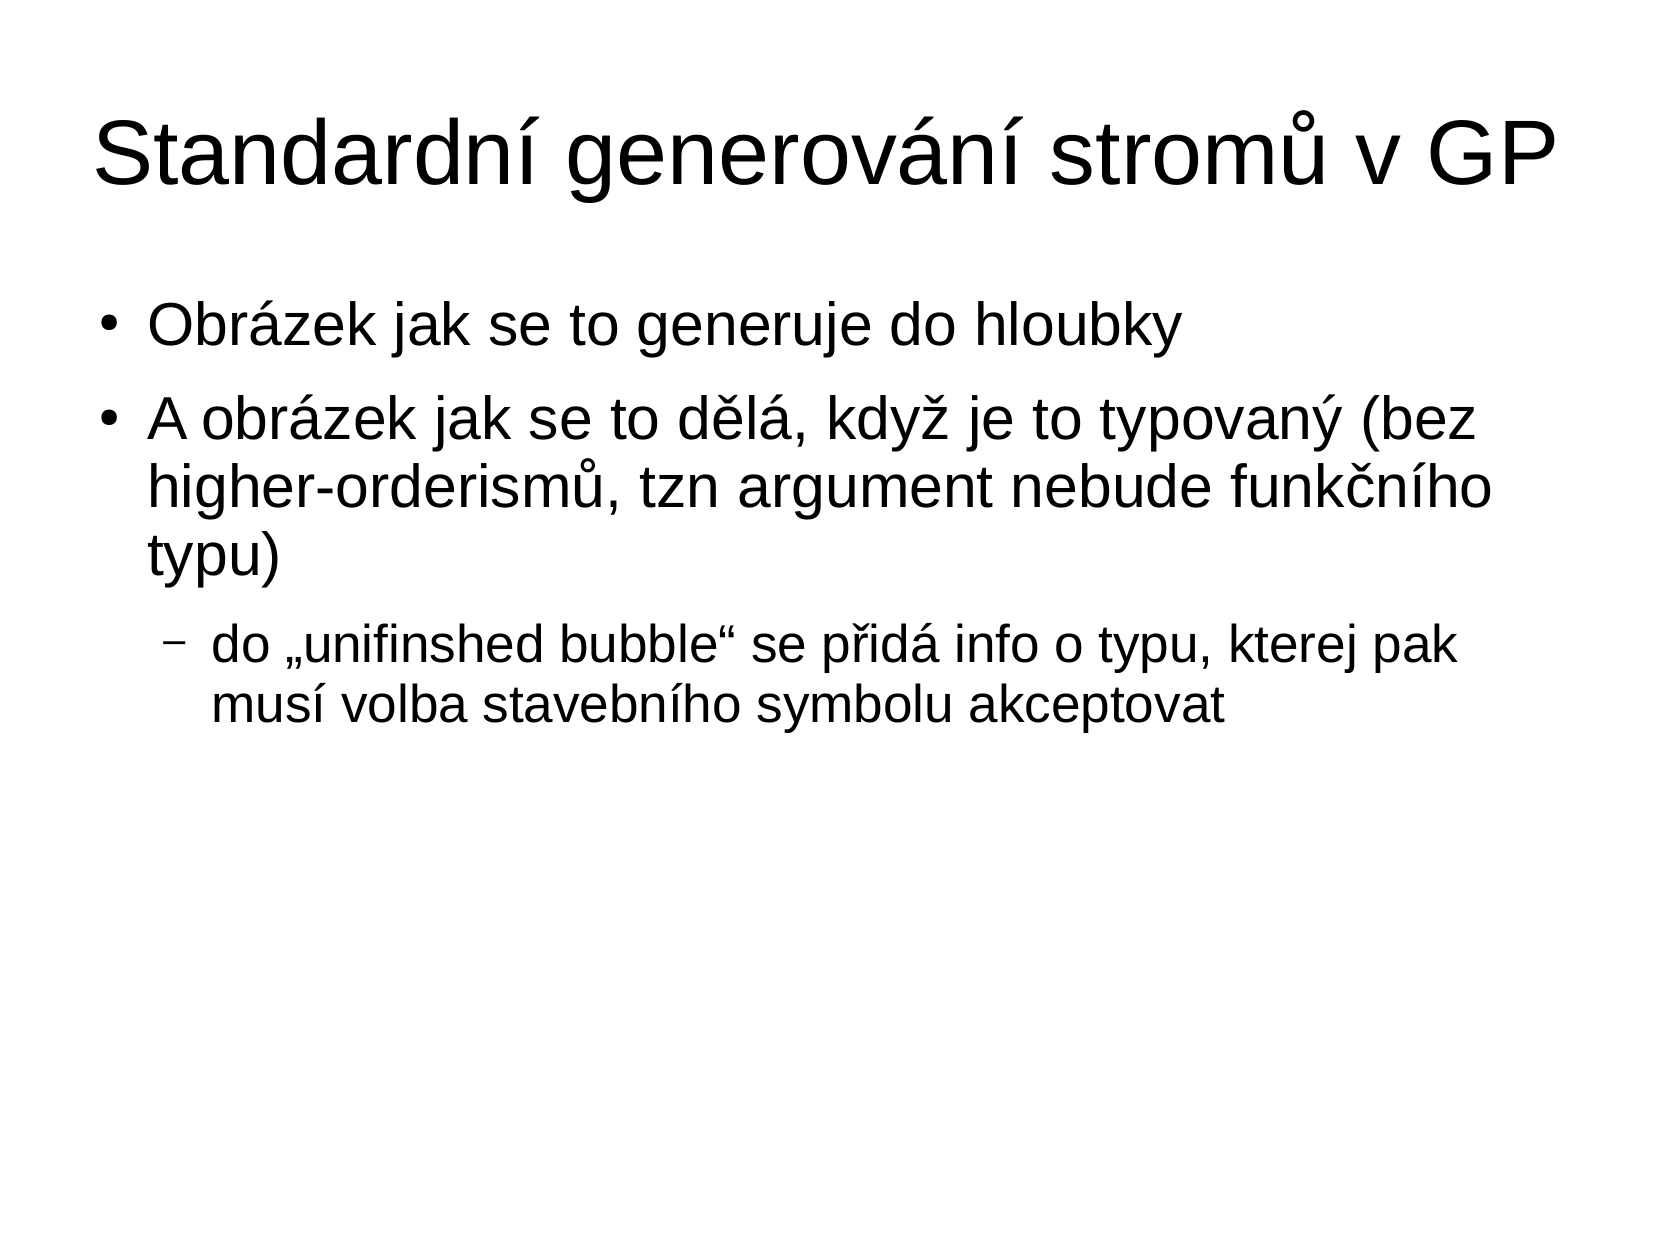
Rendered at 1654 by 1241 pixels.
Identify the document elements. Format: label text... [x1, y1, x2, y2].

list Obrázek jak se to generuje do hloubky A obrázek jak se to dělá, když je to typovaný (bez higher-orderismů, tzn argument nebude funkčního typu) do „unifinshed bubble“ se přidá info o typu, kterej pak musí volba stavebního symbolu akceptovat [82, 290, 1538, 736]
title Standardní generování stromů v GP [82, 49, 1571, 257]
